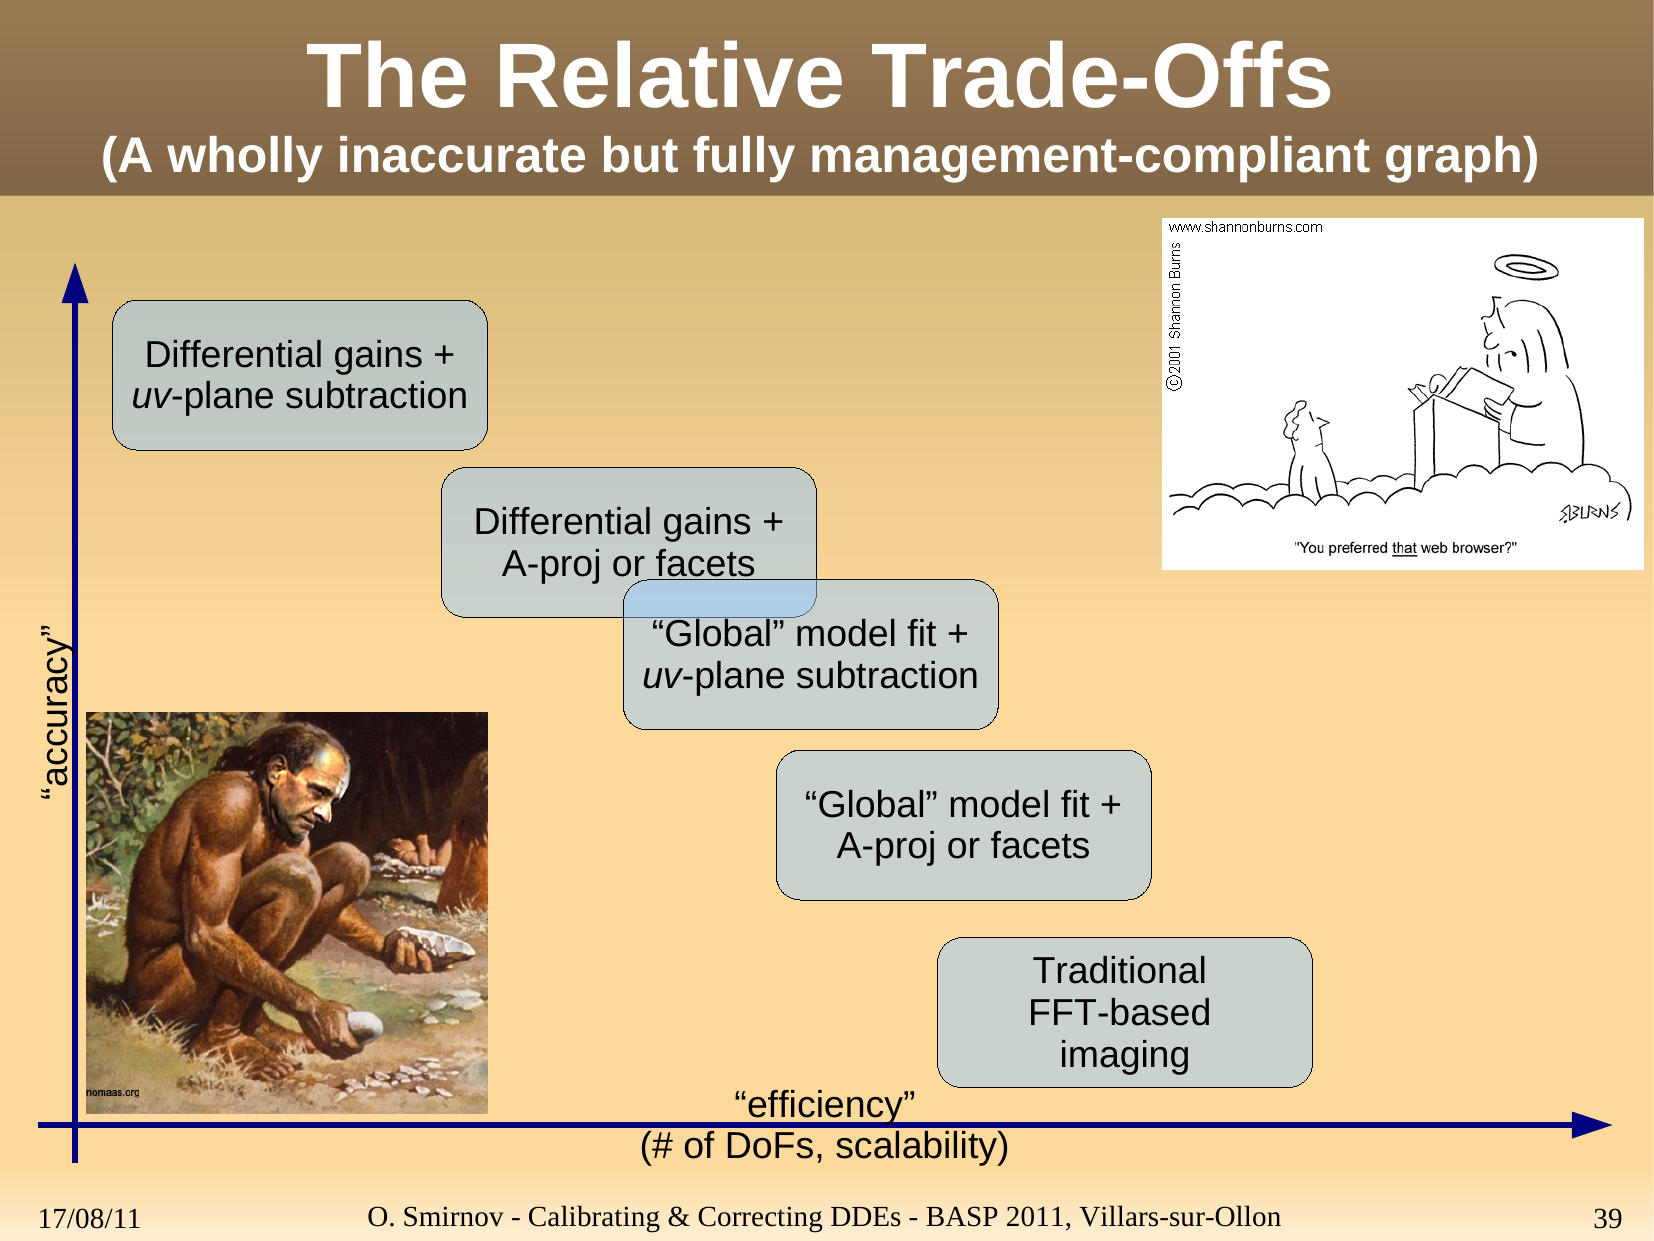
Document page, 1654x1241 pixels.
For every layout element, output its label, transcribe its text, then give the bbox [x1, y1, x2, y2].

picture [0, 0, 1654, 1241]
text_box Differential gains + uv-plane subtraction [112, 300, 488, 451]
text_box Traditional FFT-based imaging [937, 937, 1313, 1088]
text_box “Global” model fit + A-proj or facets [776, 750, 1152, 901]
text_box Differential gains + A-proj or facets [441, 467, 817, 618]
text_box “Global” model fit + uv-plane subtraction [623, 579, 999, 730]
title The Relative Trade-Offs (A wholly inaccurate but fully management-compliant graph) [76, 7, 1565, 200]
